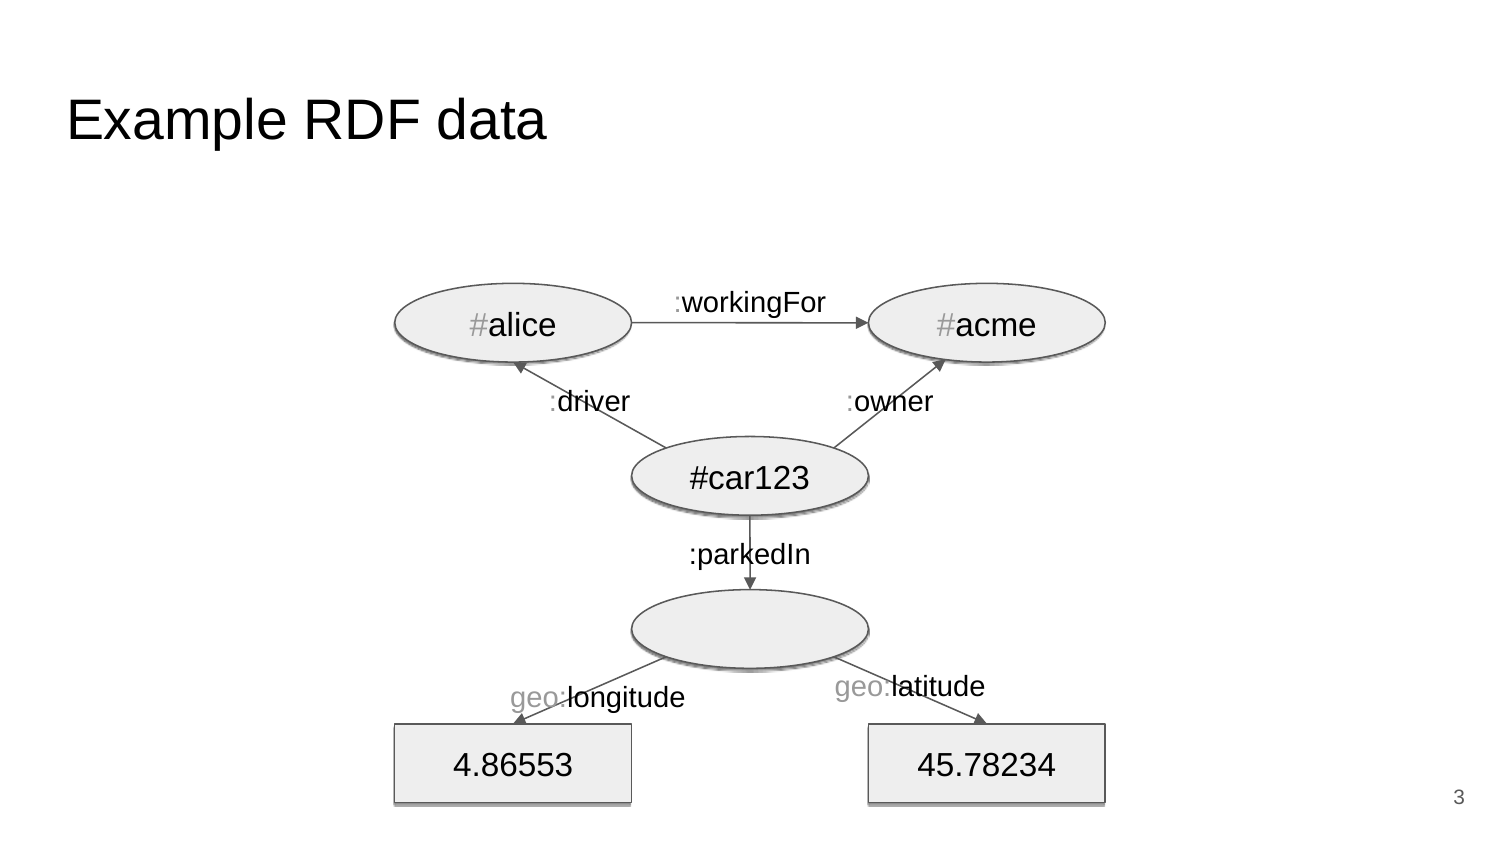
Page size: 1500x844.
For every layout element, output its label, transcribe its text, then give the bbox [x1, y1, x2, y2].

text_box :owner [771, 371, 1009, 427]
text_box 45.78234 [868, 723, 1106, 803]
text_box [631, 589, 869, 669]
text_box :workingFor [631, 273, 869, 329]
text_box #alice [394, 283, 631, 363]
text_box 4.86553 [394, 723, 632, 803]
text_box #car123 [631, 436, 869, 516]
title Example RDF data [51, 72, 1449, 167]
text_box :driver [471, 371, 709, 427]
text_box geo:longitude [479, 668, 717, 724]
slide_number <number> [1389, 764, 1480, 830]
text_box :parkedIn [631, 524, 869, 581]
text_box #acme [869, 283, 1106, 363]
text_box geo:latitude [791, 656, 1029, 713]
